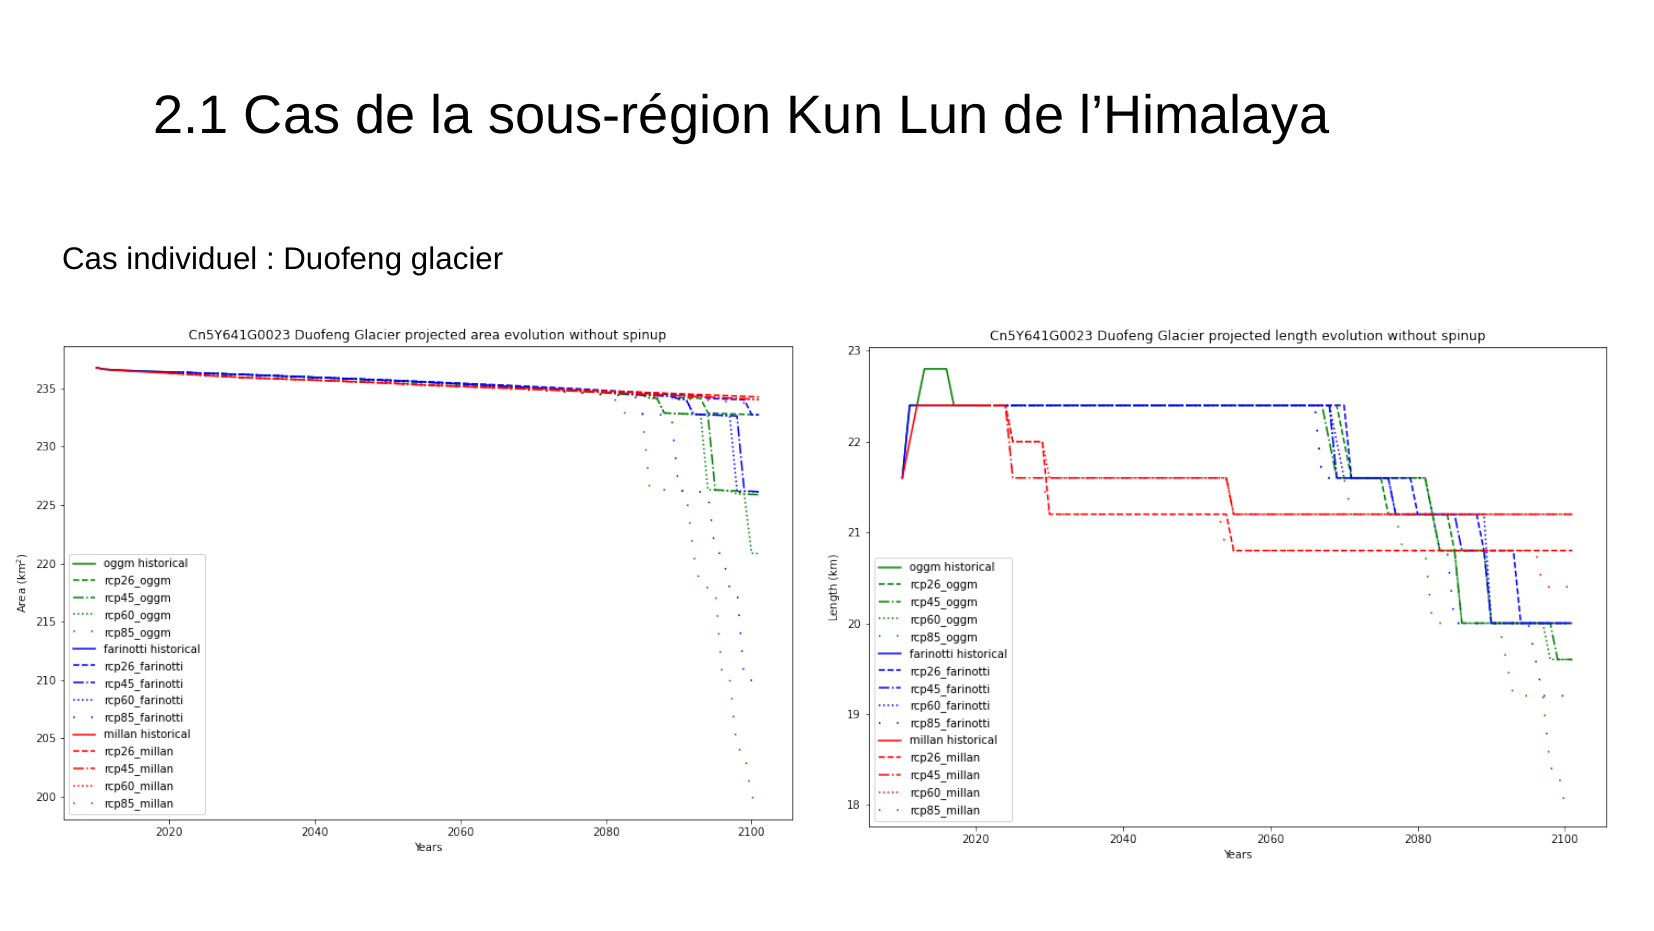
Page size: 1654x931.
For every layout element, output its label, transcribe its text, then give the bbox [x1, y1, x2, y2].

title 2.1 Cas de la sous-région Kun Lun de l’Himalaya [82, 37, 1571, 193]
picture [0, 271, 1654, 906]
text_box Cas individuel : Duofeng glacier [47, 233, 1087, 271]
